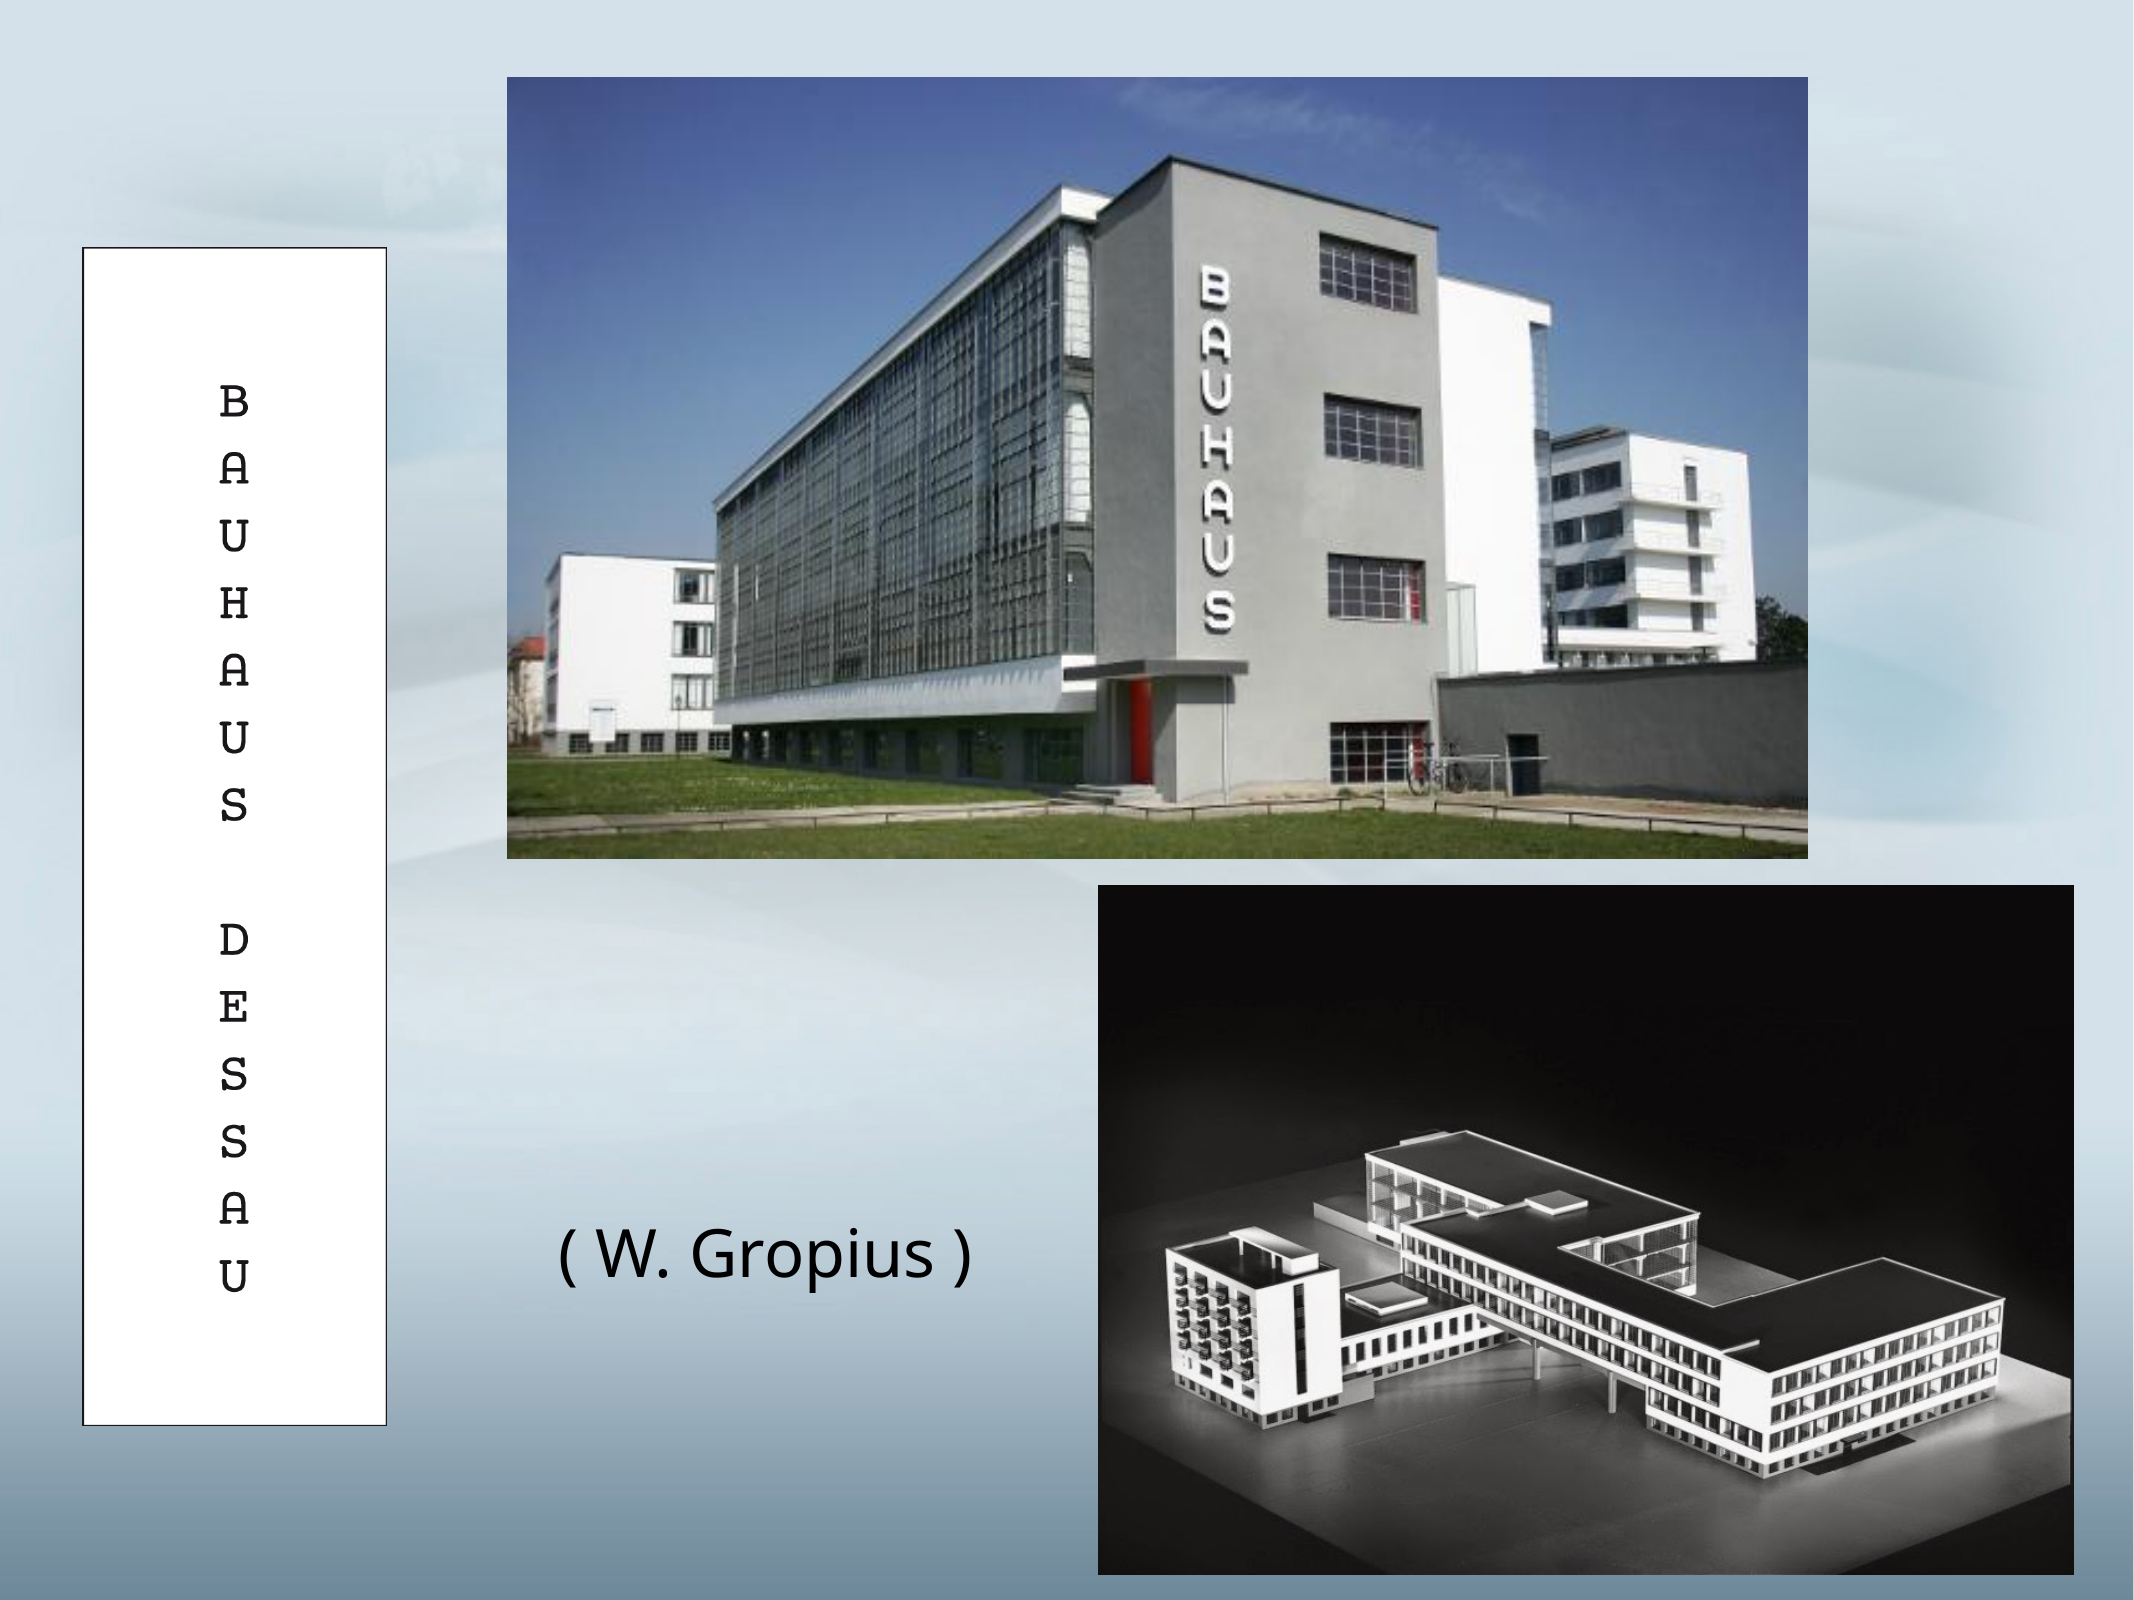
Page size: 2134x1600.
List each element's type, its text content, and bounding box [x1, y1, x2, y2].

picture [0, 0, 2134, 1600]
text_box ( W. Gropius ) [543, 1198, 1021, 1288]
